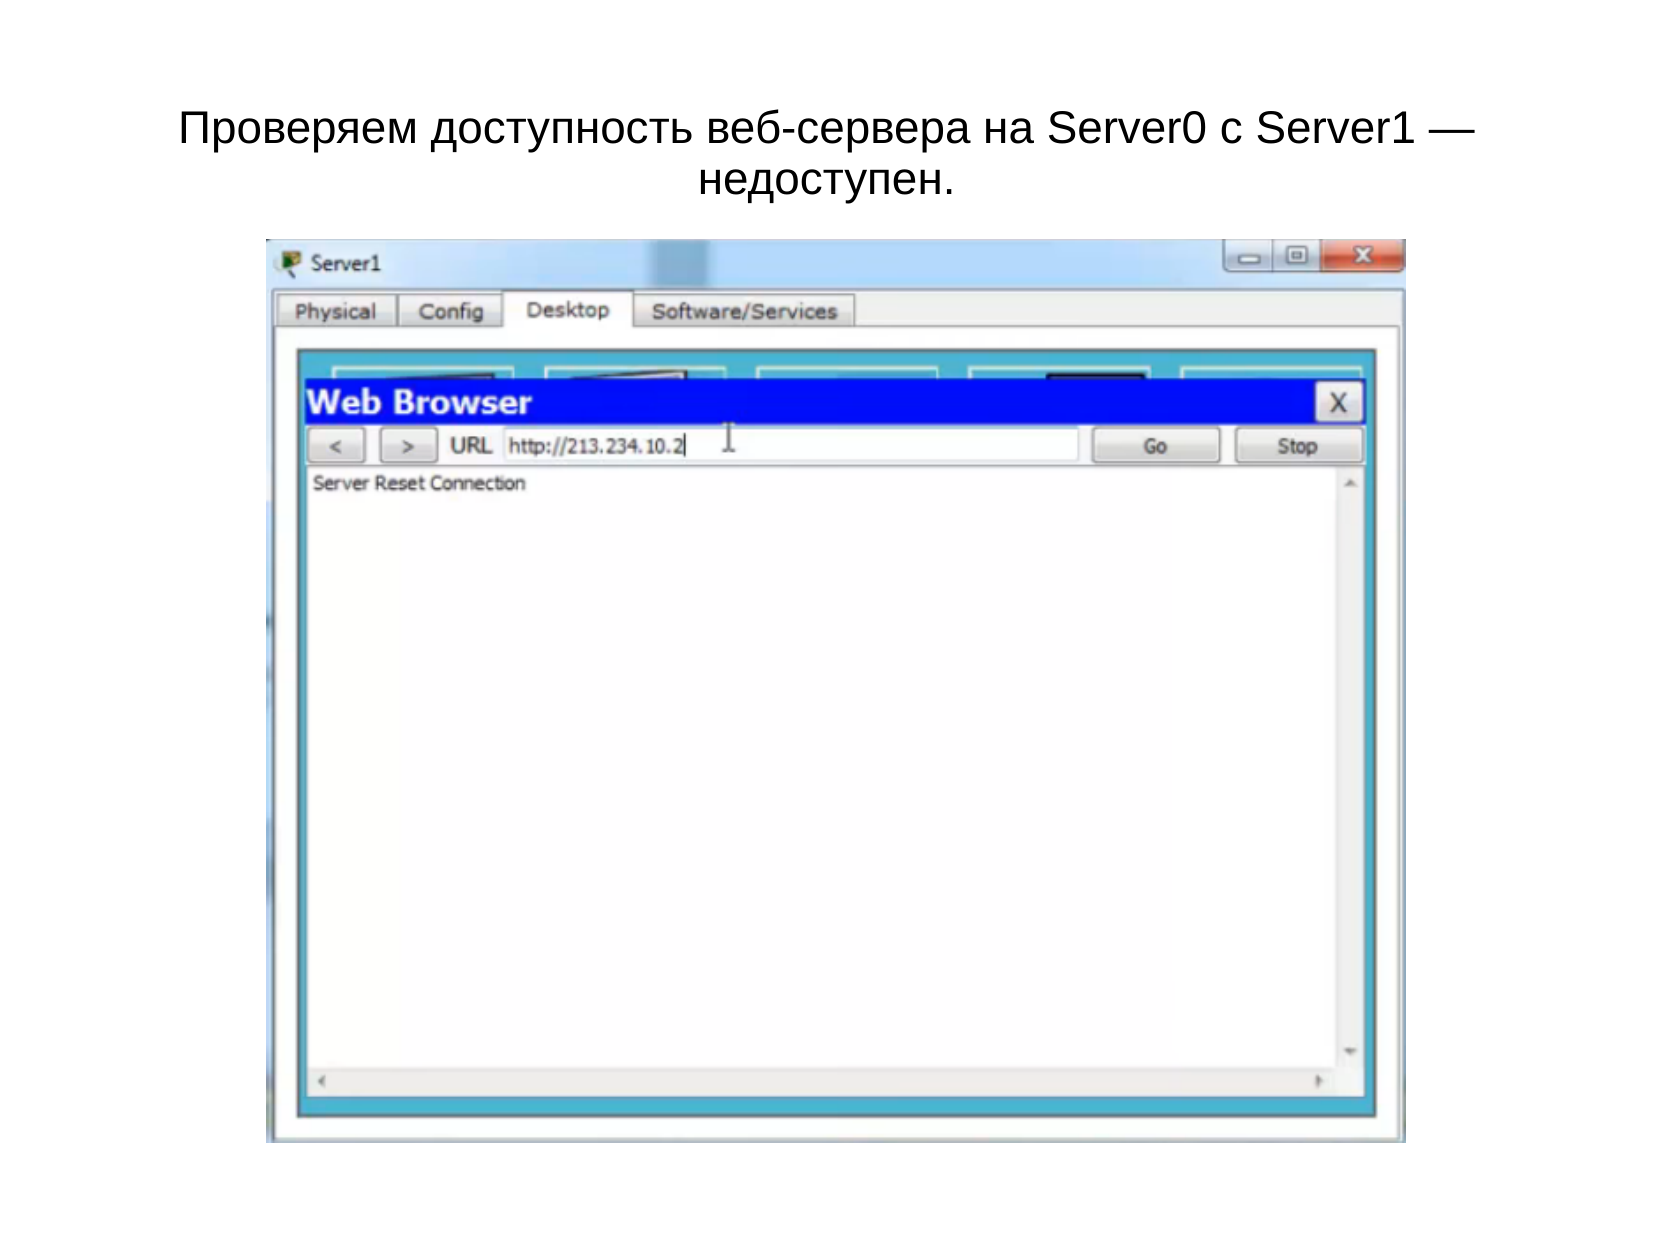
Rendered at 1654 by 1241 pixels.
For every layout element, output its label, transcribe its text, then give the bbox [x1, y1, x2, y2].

title Проверяем доступность веб-сервера на Server0 с Server1 — недоступен. [82, 49, 1571, 257]
picture [266, 239, 1406, 1143]
